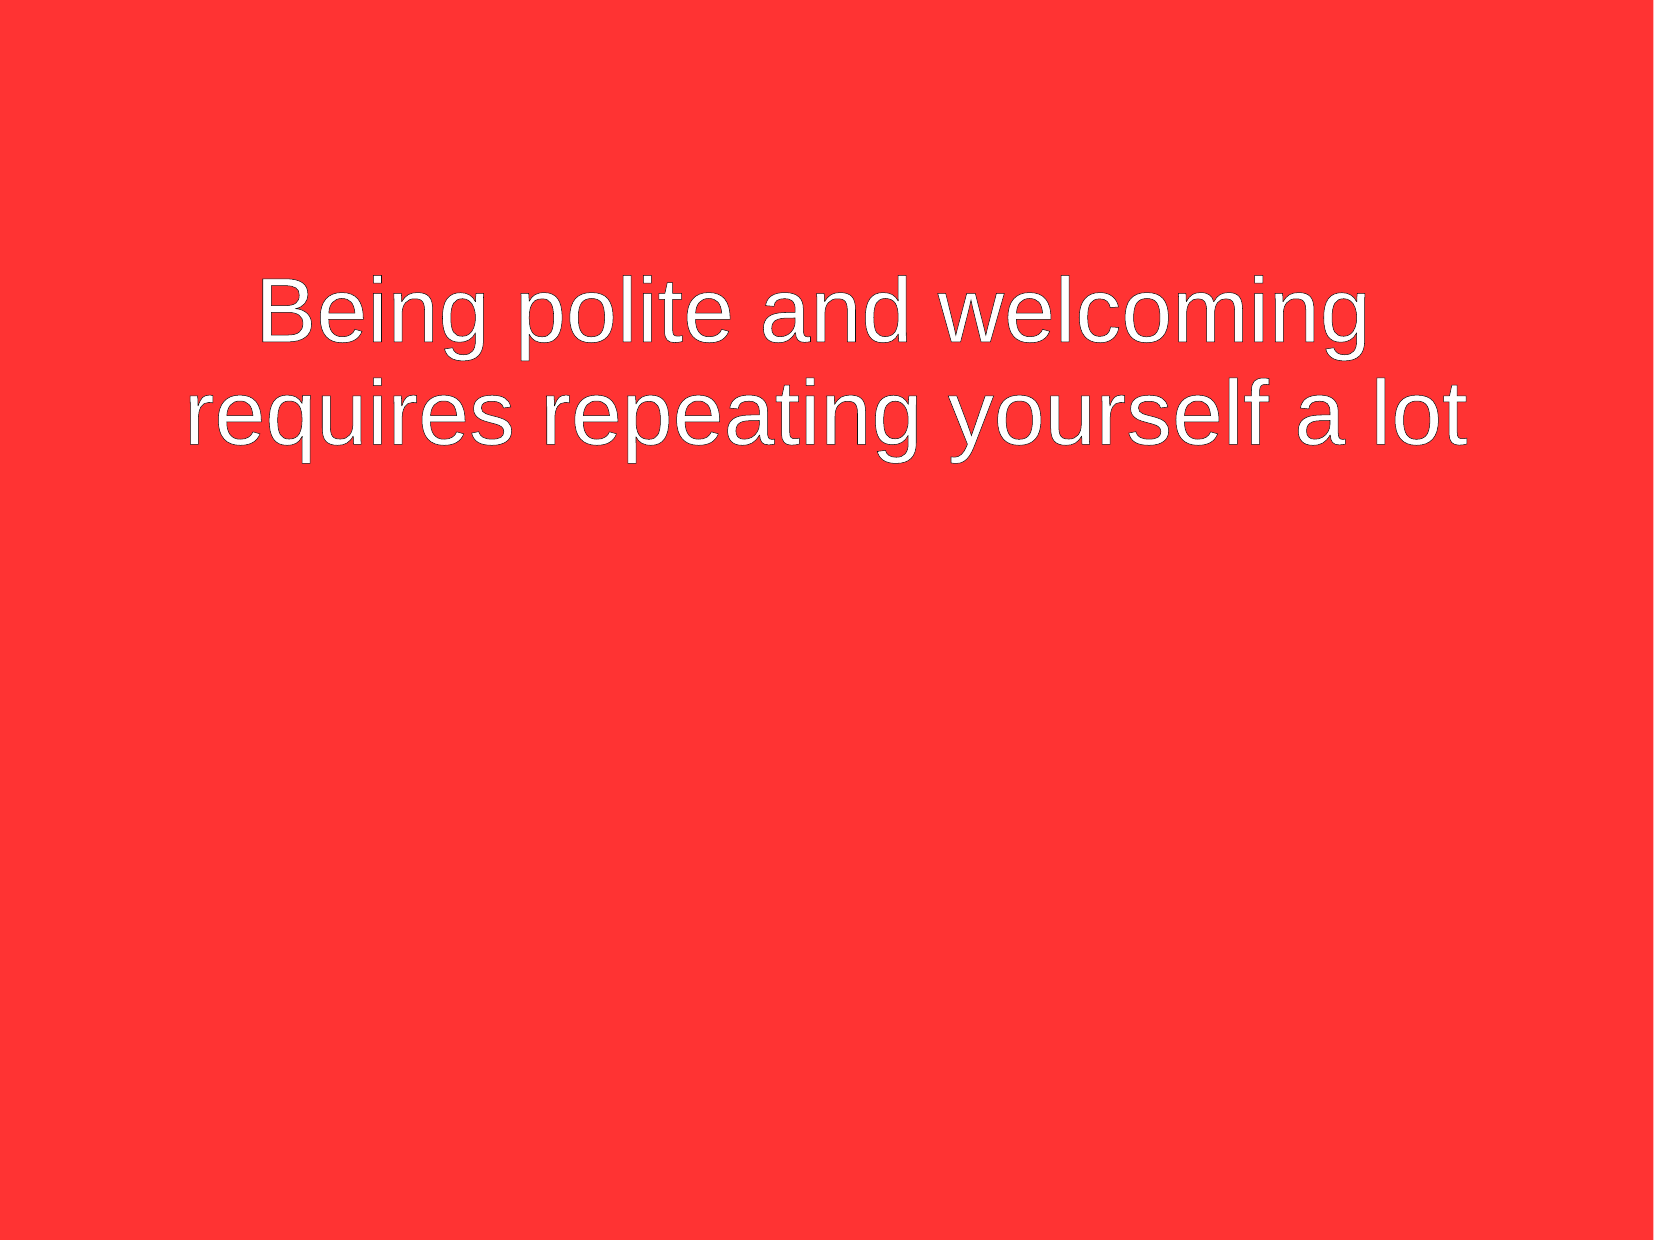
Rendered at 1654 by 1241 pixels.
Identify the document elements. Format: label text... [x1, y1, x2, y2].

title Being polite and welcoming requires repeating yourself a lot [82, 257, 1571, 466]
